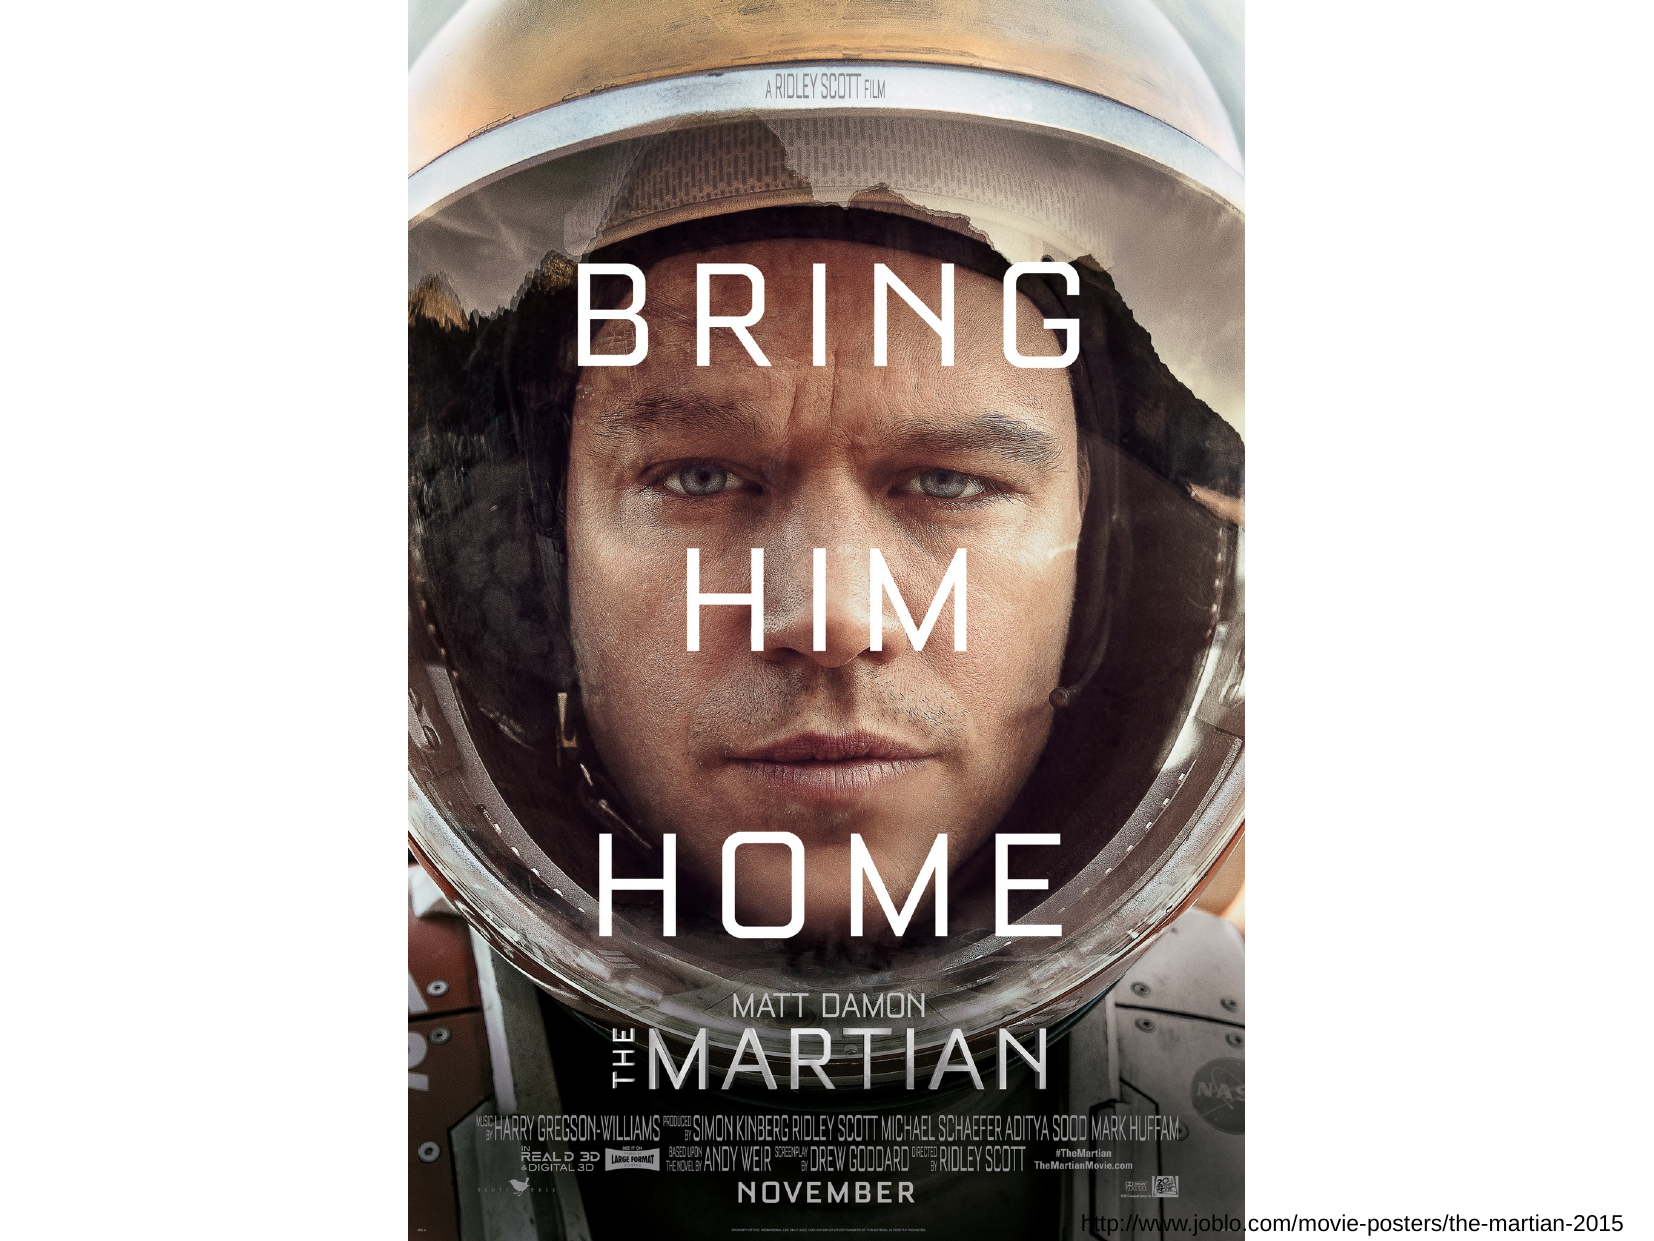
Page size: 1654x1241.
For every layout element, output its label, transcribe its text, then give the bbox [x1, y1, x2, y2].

picture [408, 0, 1245, 1241]
text_box http://www.joblo.com/movie-posters/the-martian-2015 [1066, 1203, 1654, 1241]
